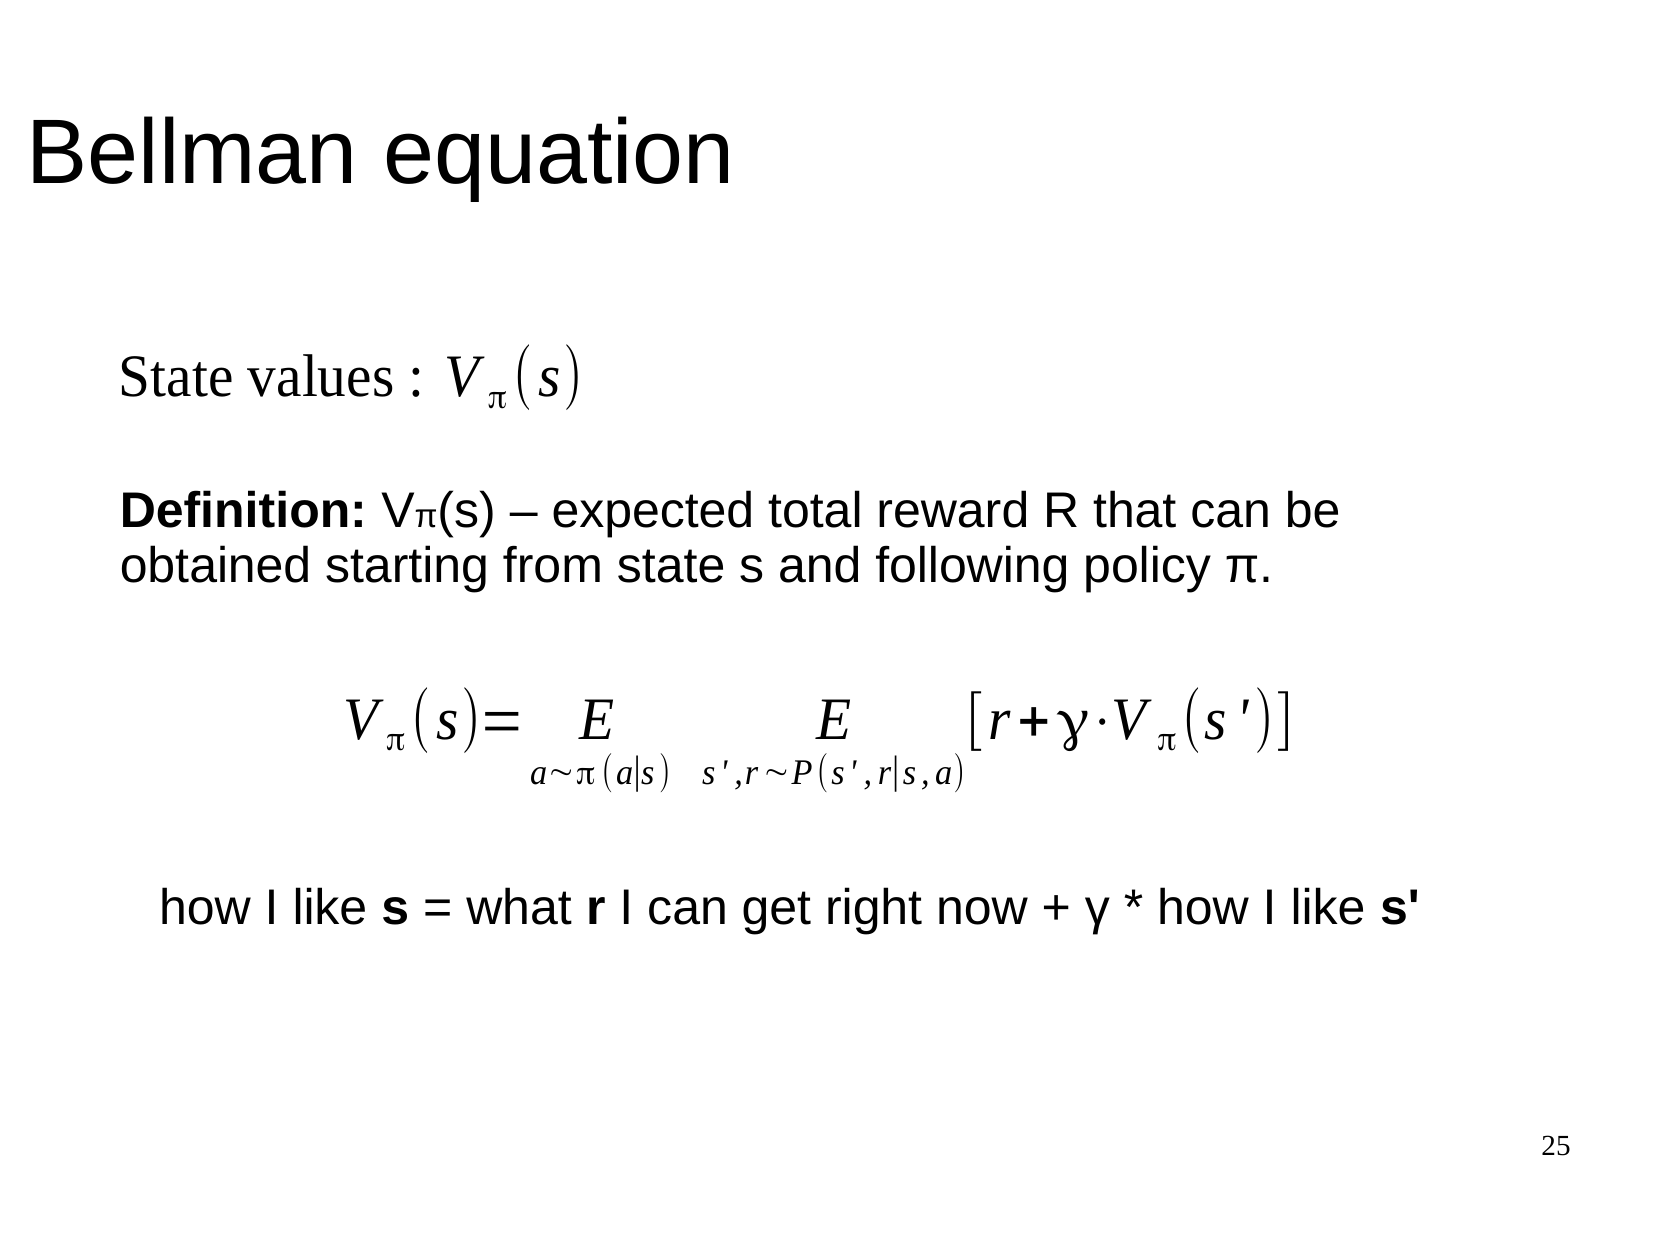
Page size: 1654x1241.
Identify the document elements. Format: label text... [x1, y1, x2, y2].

text_box Definition: Vπ(s) – expected total reward R that can be obtained starting from state s and following policy π. [34, 418, 1361, 659]
chart [328, 682, 1305, 795]
text_box how I like s = what r I can get right now + γ * how I like s' [144, 872, 1435, 944]
chart [104, 340, 596, 413]
text_box Bellman equation [11, 93, 1477, 211]
